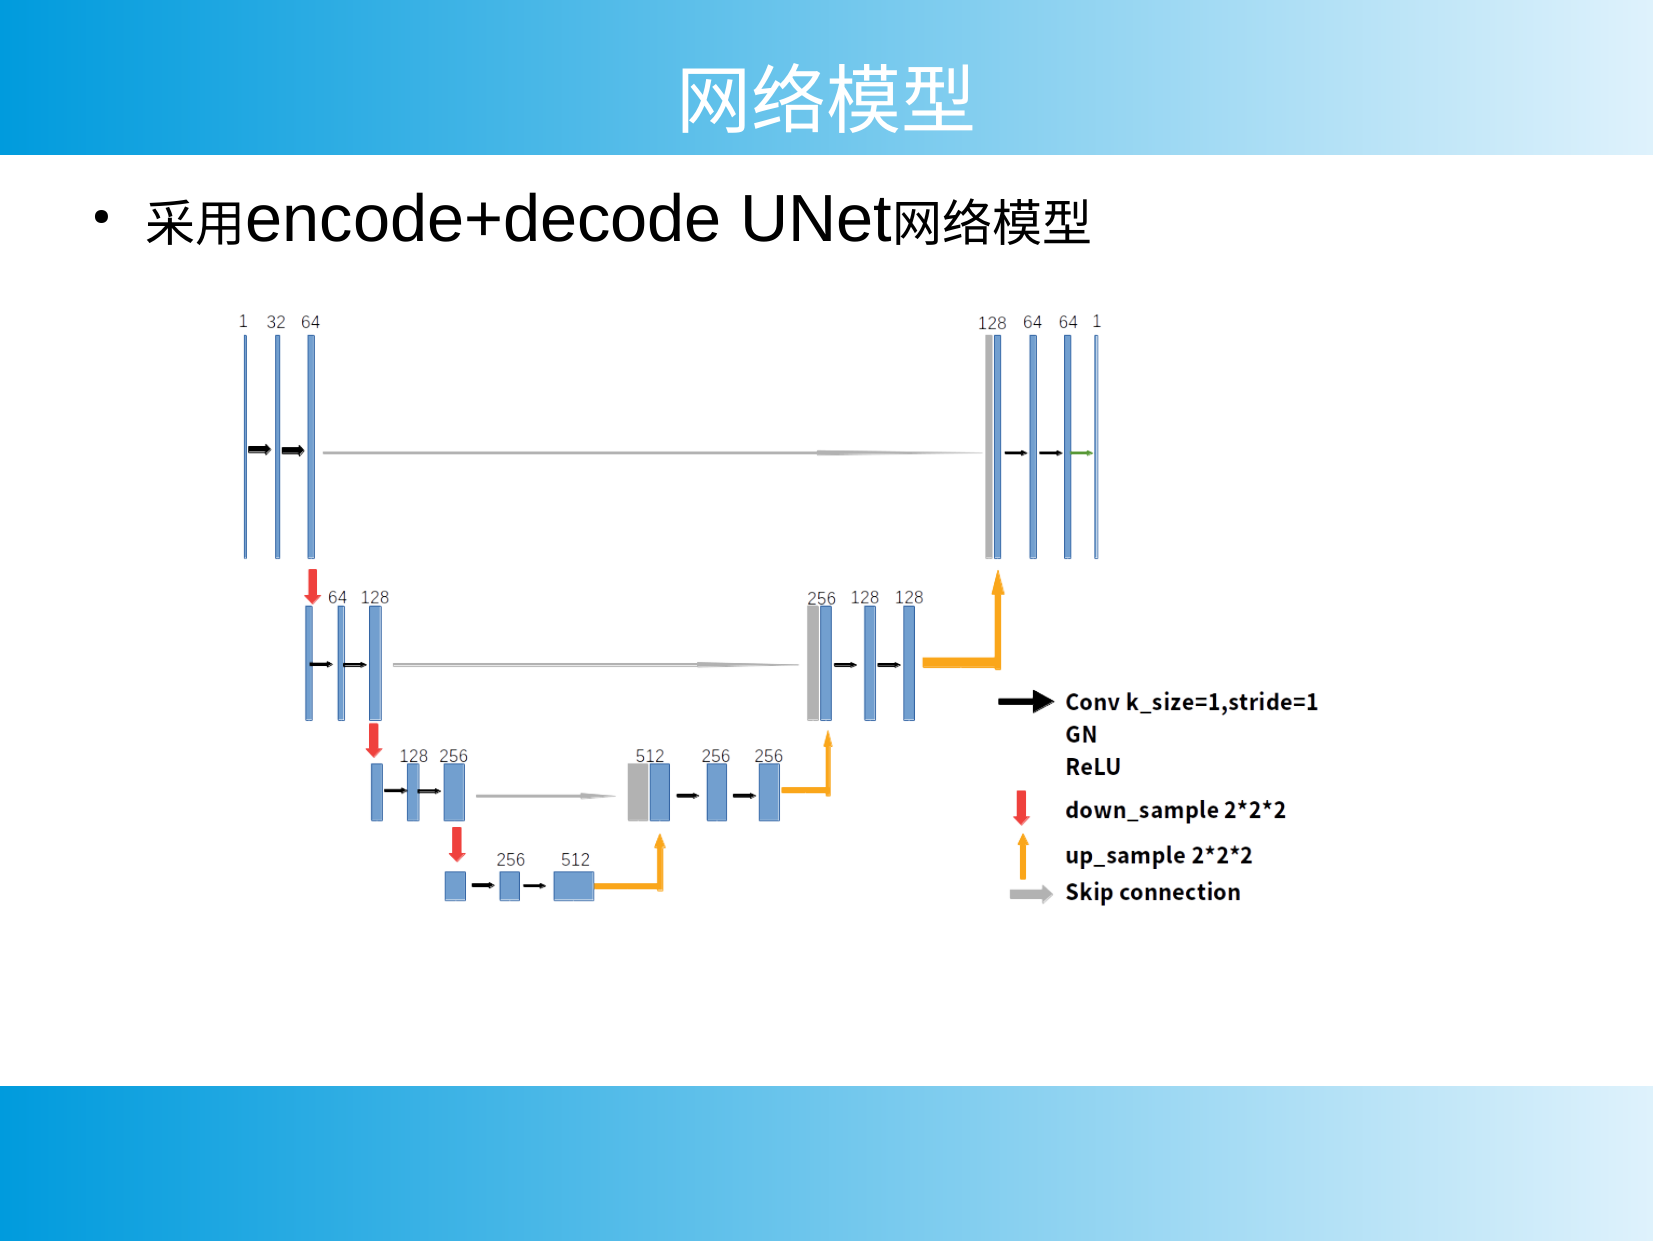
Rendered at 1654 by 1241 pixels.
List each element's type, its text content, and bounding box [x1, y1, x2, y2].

title 网络模型 [82, 49, 1571, 155]
picture [165, 283, 1377, 1141]
list 采用encode+decode UNet网络模型 [75, 180, 1564, 901]
